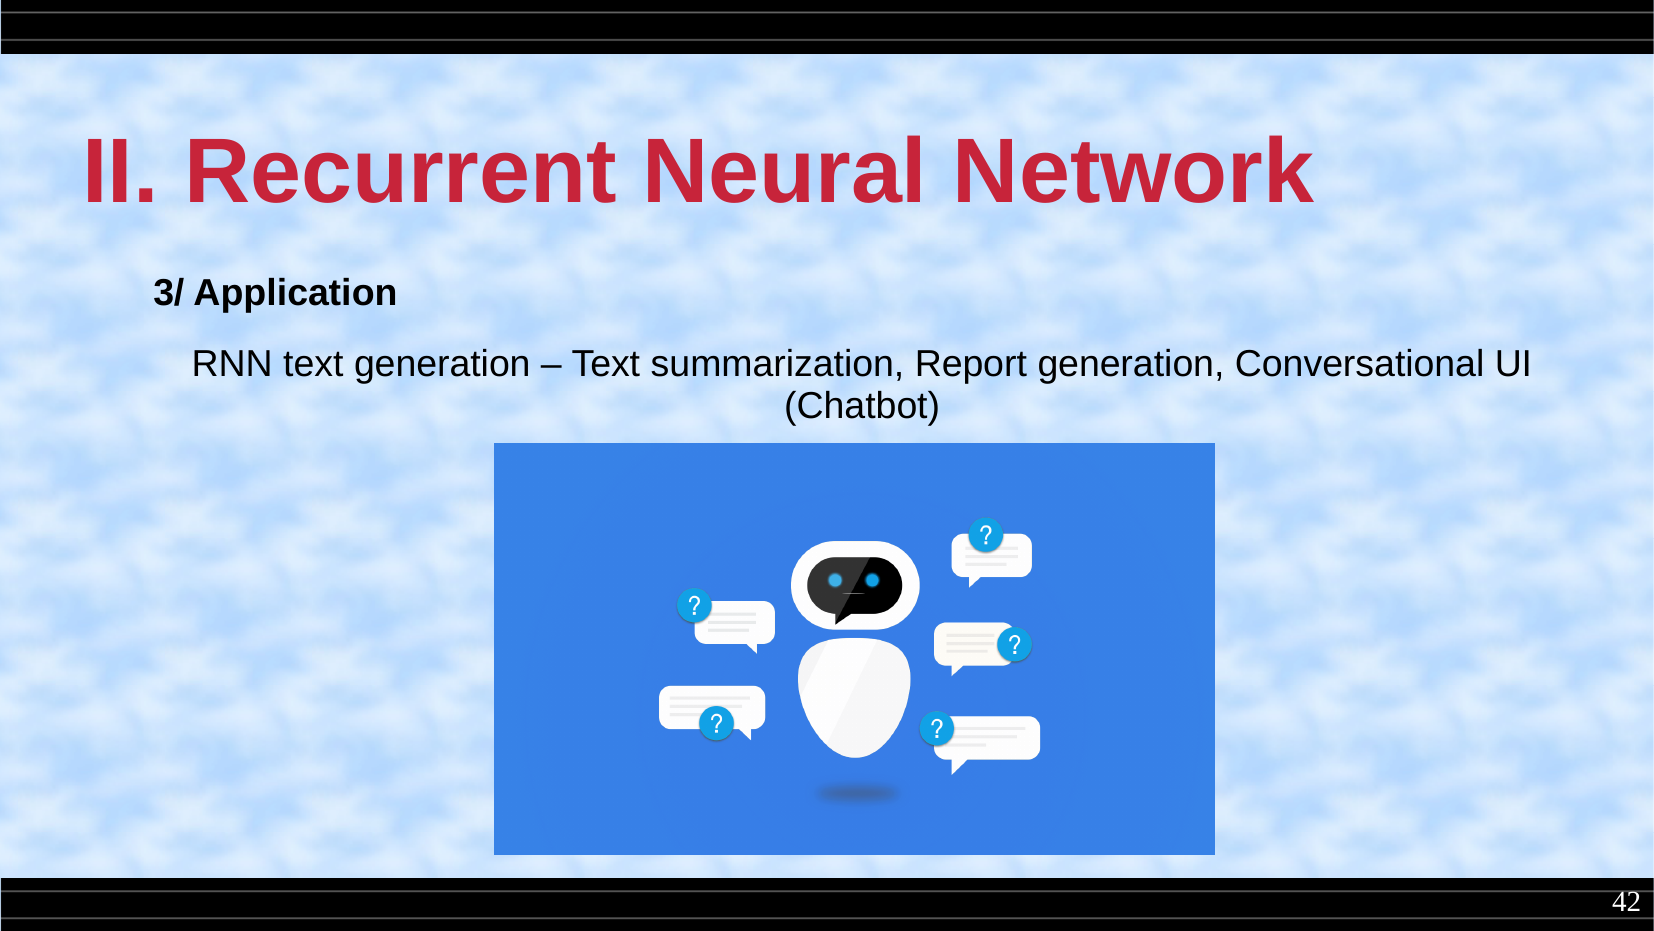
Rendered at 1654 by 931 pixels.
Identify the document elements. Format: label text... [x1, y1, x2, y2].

title II. Recurrent Neural Network [82, 92, 1571, 248]
picture [0, 0, 1654, 931]
list 3/ Application RNN text generation – Text summarization, Report generation, Conversational UI (Chatbot) [82, 271, 1571, 757]
